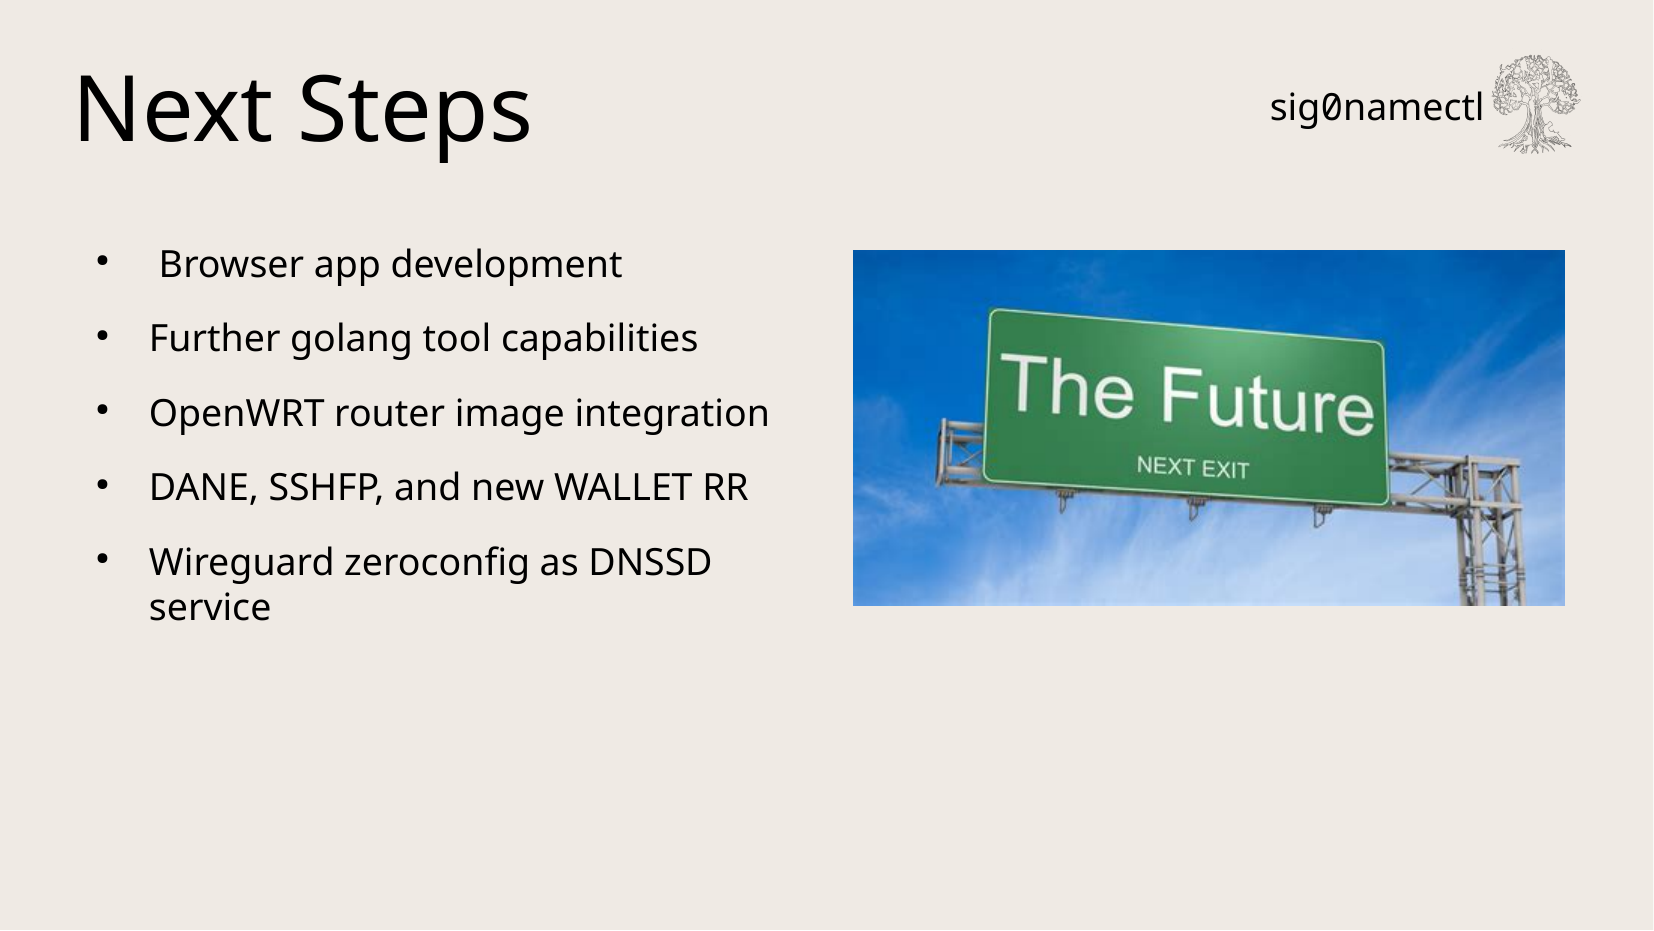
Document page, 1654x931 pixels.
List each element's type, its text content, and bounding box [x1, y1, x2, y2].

picture [1489, 47, 1582, 160]
list Browser app development Further golang tool capabilities OpenWRT router image integration DANE, SSHFP, and new WALLET RR Wireguard zeroconfig as DNSSD service [78, 166, 788, 822]
title sig0namectl [1269, 56, 1485, 156]
picture [853, 250, 1565, 606]
title Next Steps [72, 46, 1562, 166]
